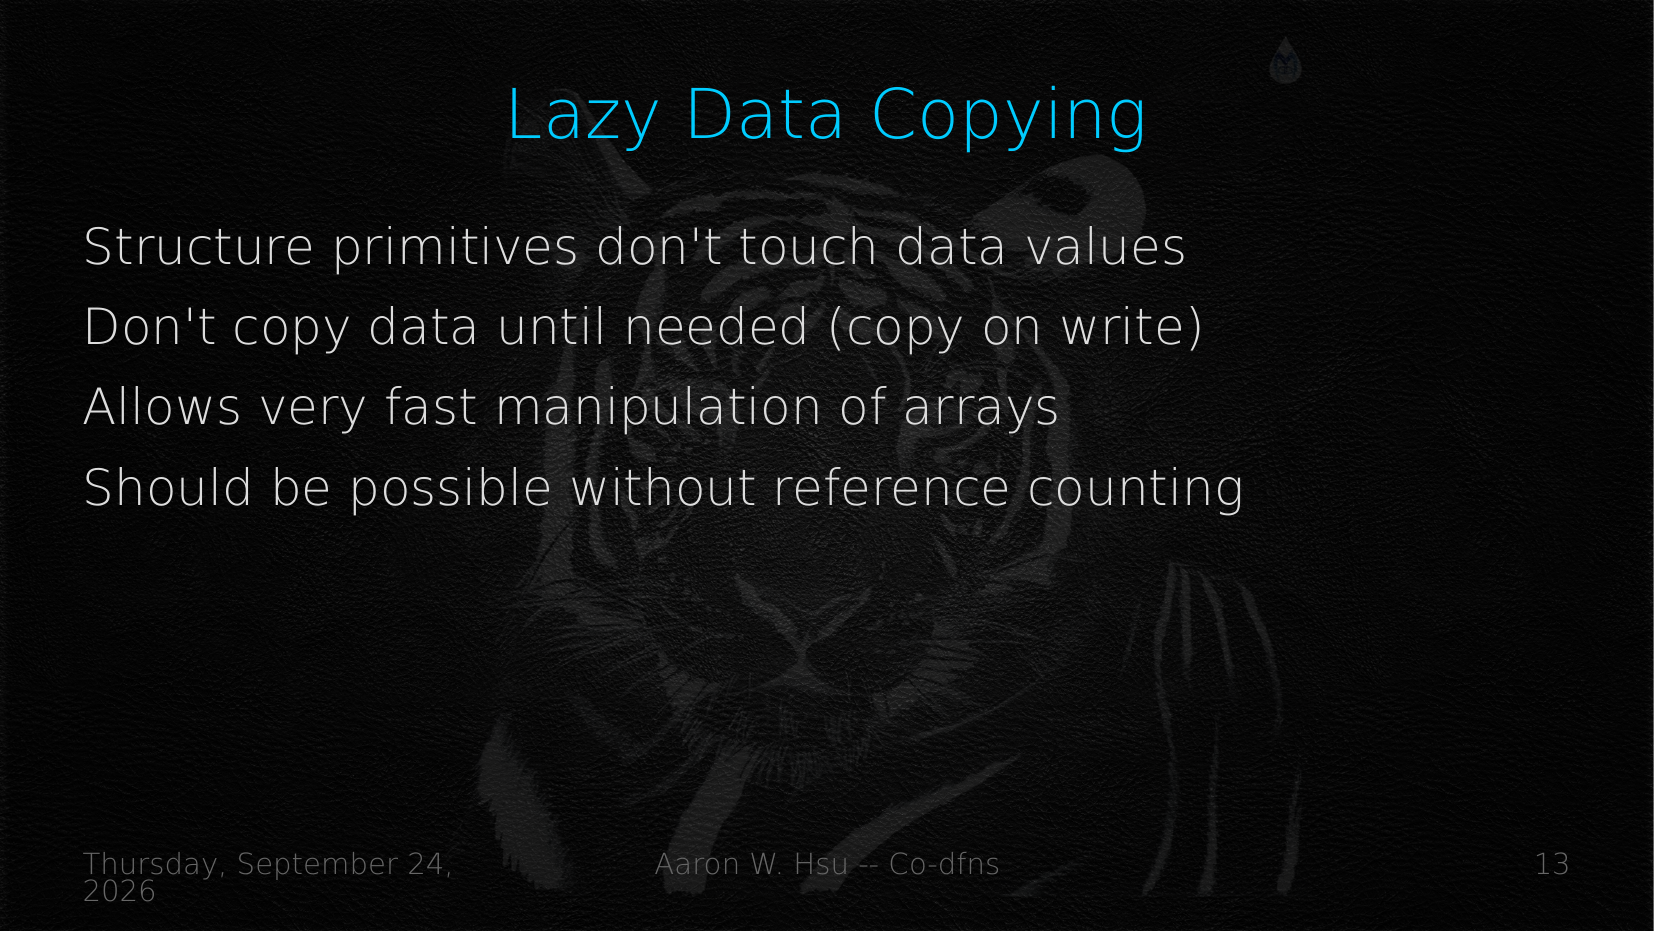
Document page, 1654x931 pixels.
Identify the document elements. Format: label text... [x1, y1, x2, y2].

title Lazy Data Copying [82, 37, 1571, 193]
list Structure primitives don't touch data values Don't copy data until needed (copy on write) Allows very fast manipulation of arrays Should be possible without reference counting [82, 217, 1571, 758]
picture [0, 0, 1654, 931]
